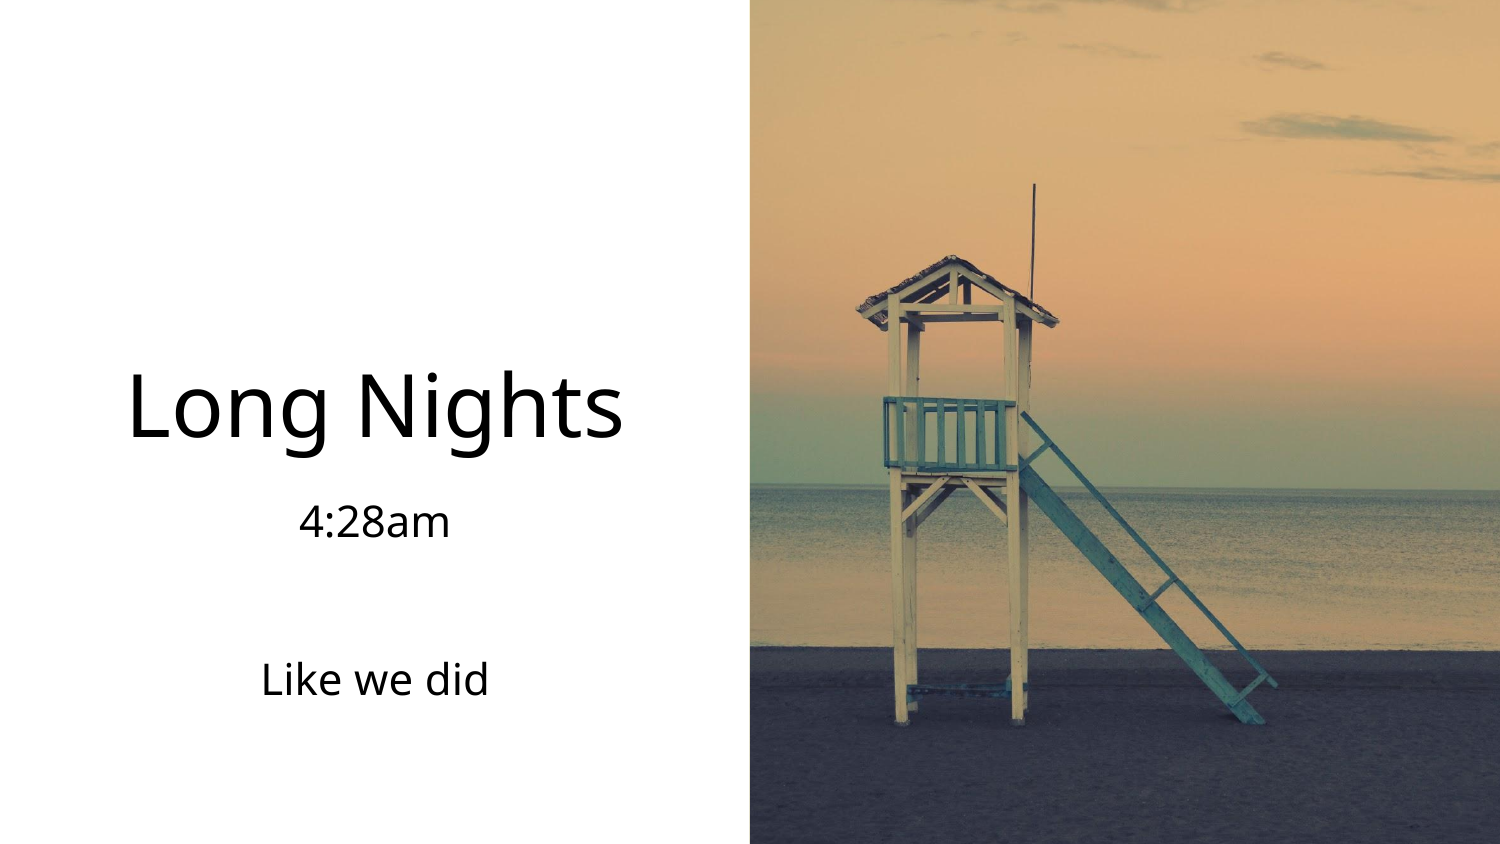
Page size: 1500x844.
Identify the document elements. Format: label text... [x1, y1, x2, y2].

subtitle 4:28am Like we did [43, 479, 708, 700]
title Long Nights [43, 177, 708, 471]
picture [749, 0, 1500, 844]
